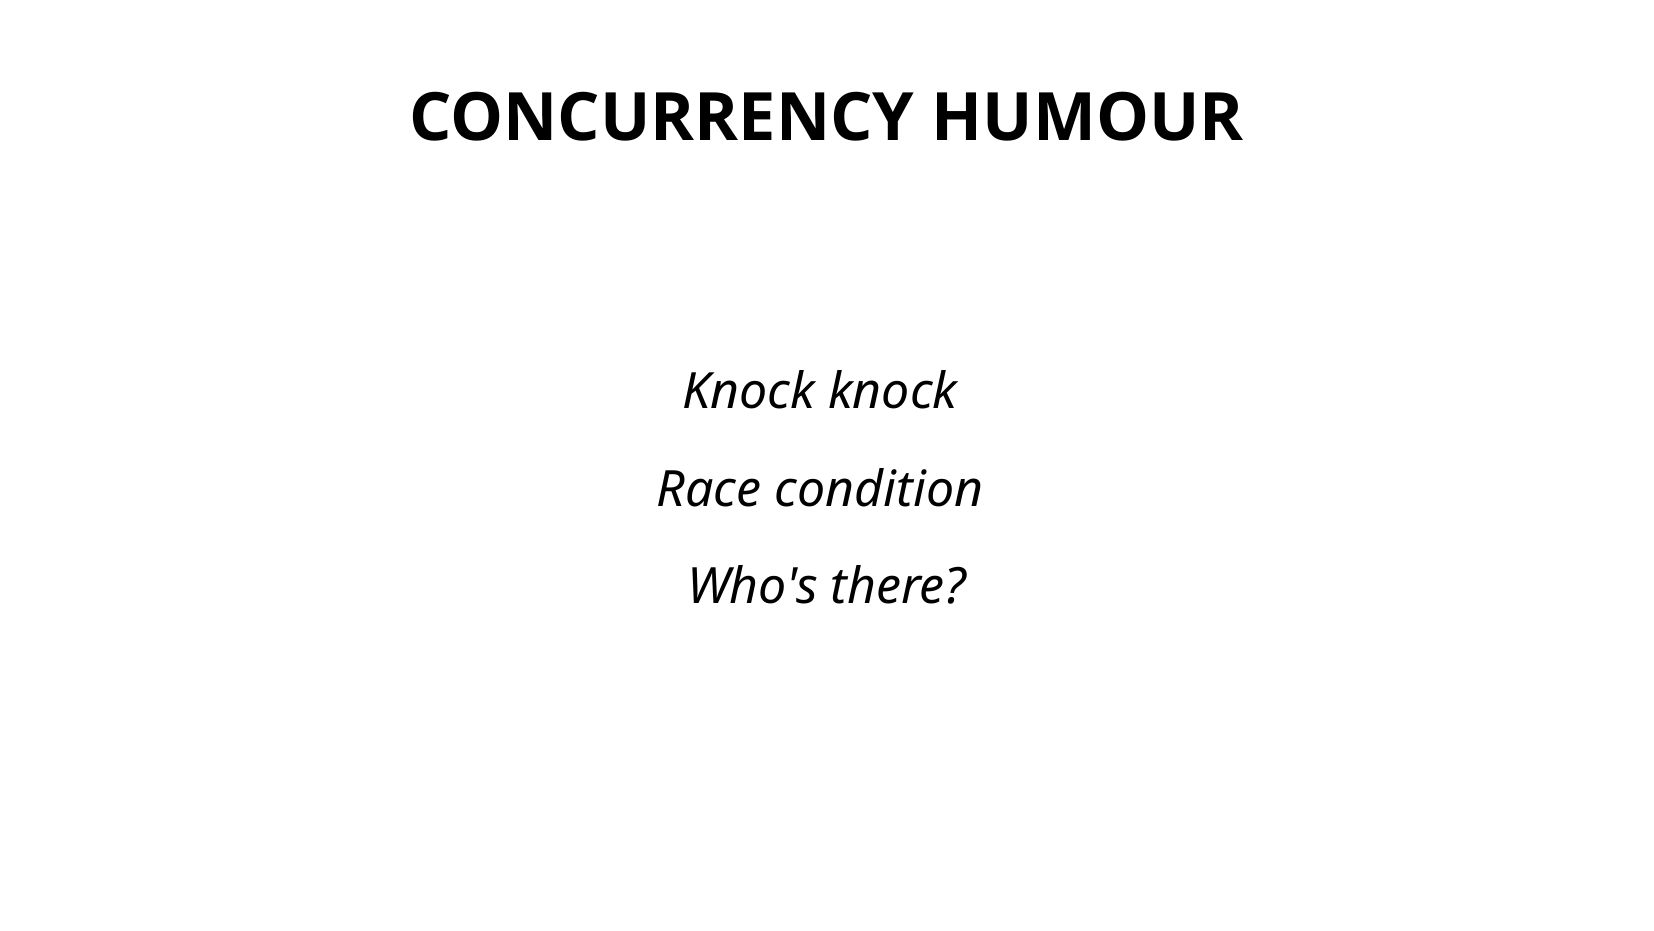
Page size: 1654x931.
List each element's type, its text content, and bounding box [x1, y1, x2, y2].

title CONCURRENCY HUMOUR [82, 36, 1571, 193]
list Knock knock Race condition Who's there? [82, 217, 1571, 757]
